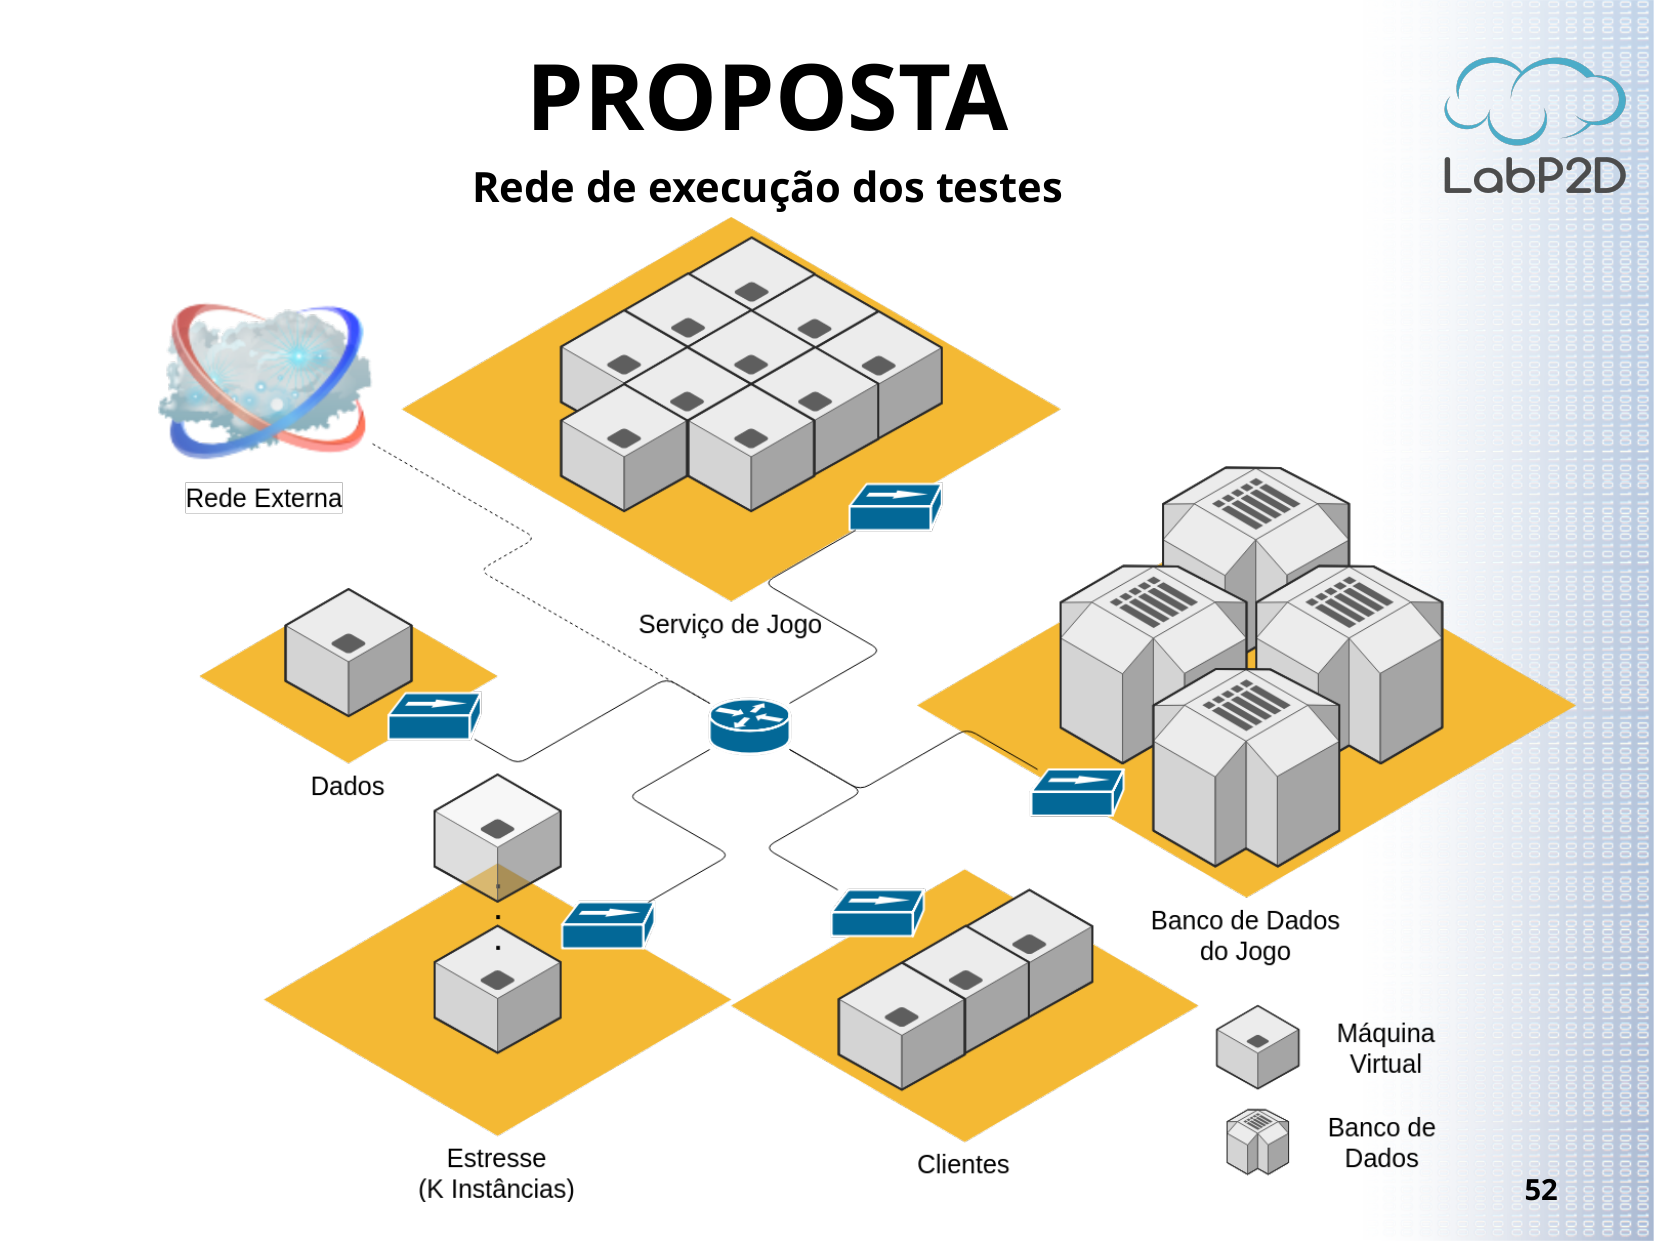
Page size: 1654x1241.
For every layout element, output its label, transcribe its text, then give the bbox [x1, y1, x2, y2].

picture [158, 1, 1654, 1240]
title PROPOSTA Rede de execução dos testes [82, 19, 1453, 227]
